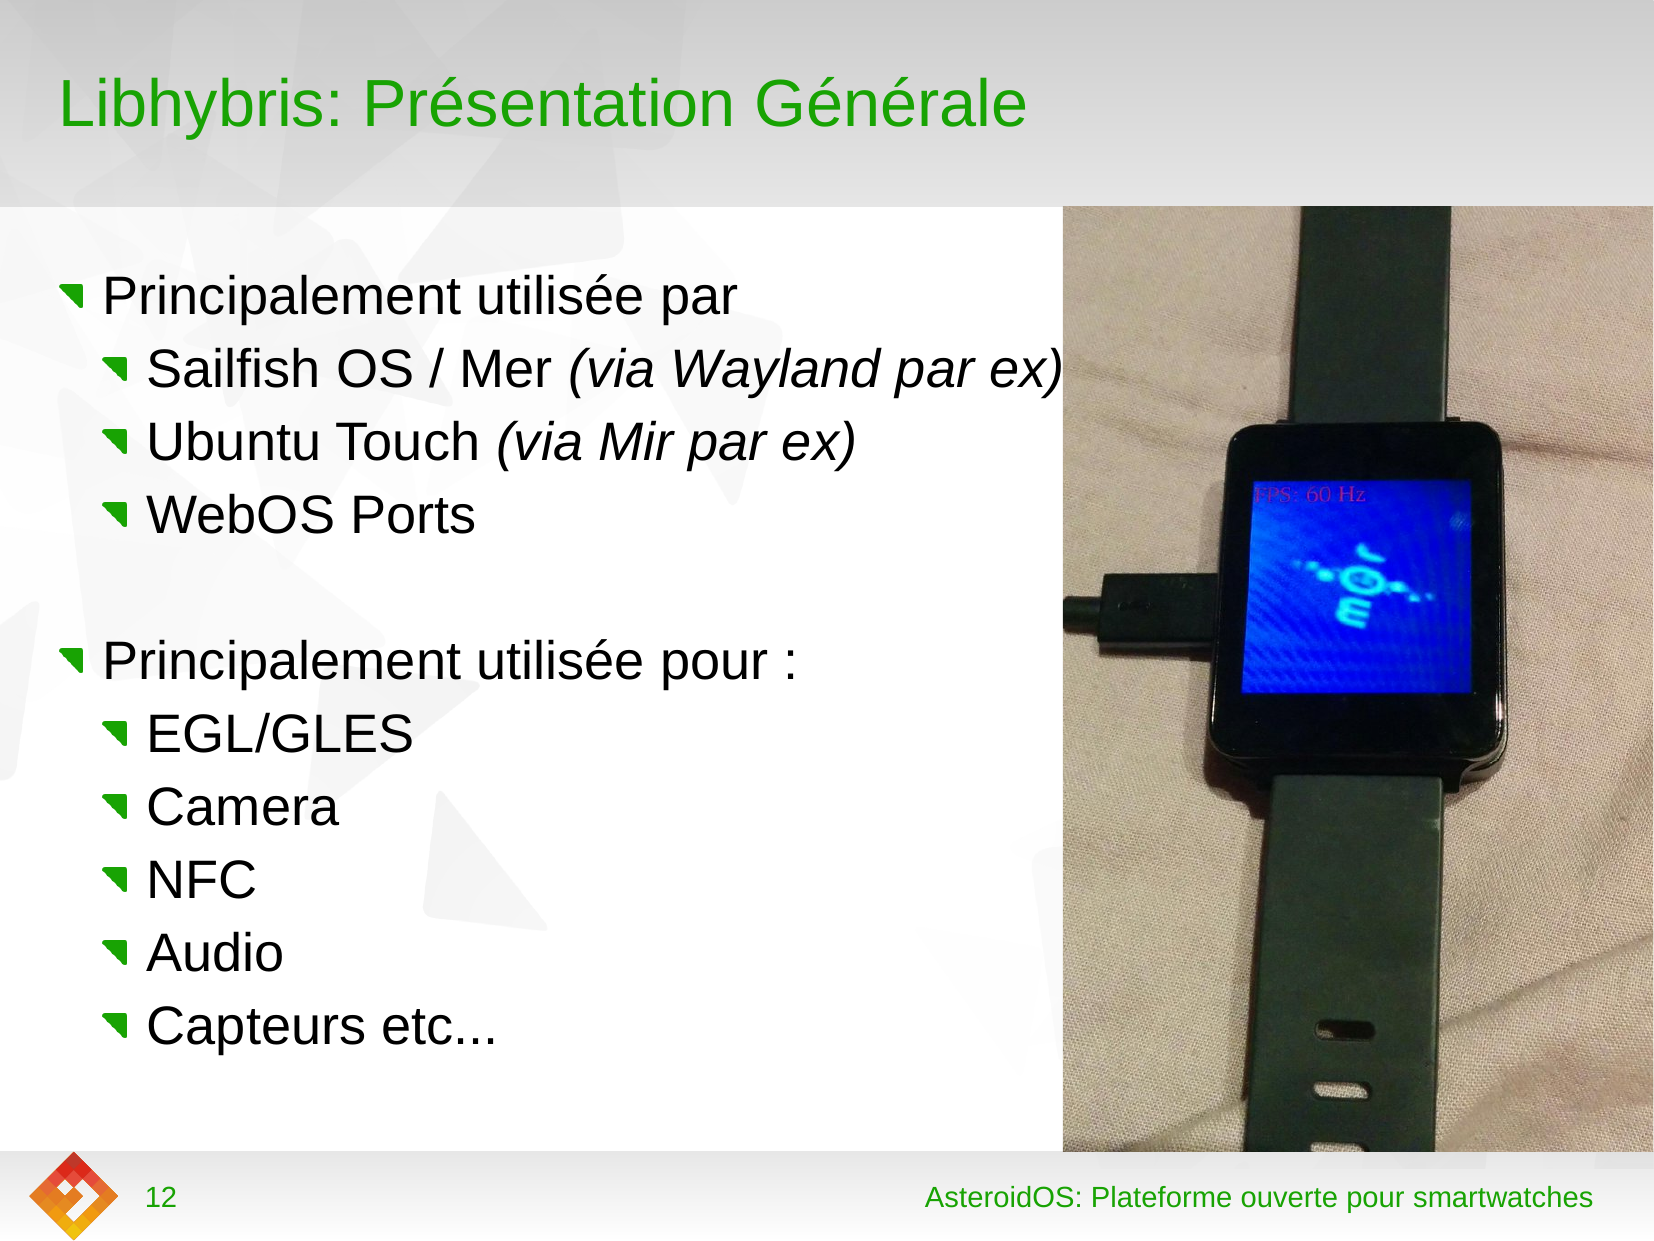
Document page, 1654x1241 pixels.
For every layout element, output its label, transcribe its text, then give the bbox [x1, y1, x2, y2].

title Libhybris: Présentation Générale [59, 29, 1595, 178]
list Principalement utilisée par Sailfish OS / Mer (via Wayland par ex) Ubuntu Touch (via Mir par ex) WebOS Ports Principalement utilisée pour : EGL/GLES Camera NFC Audio Capteurs etc... [59, 265, 1062, 1129]
picture [915, 206, 1654, 1169]
picture [0, 0, 783, 931]
